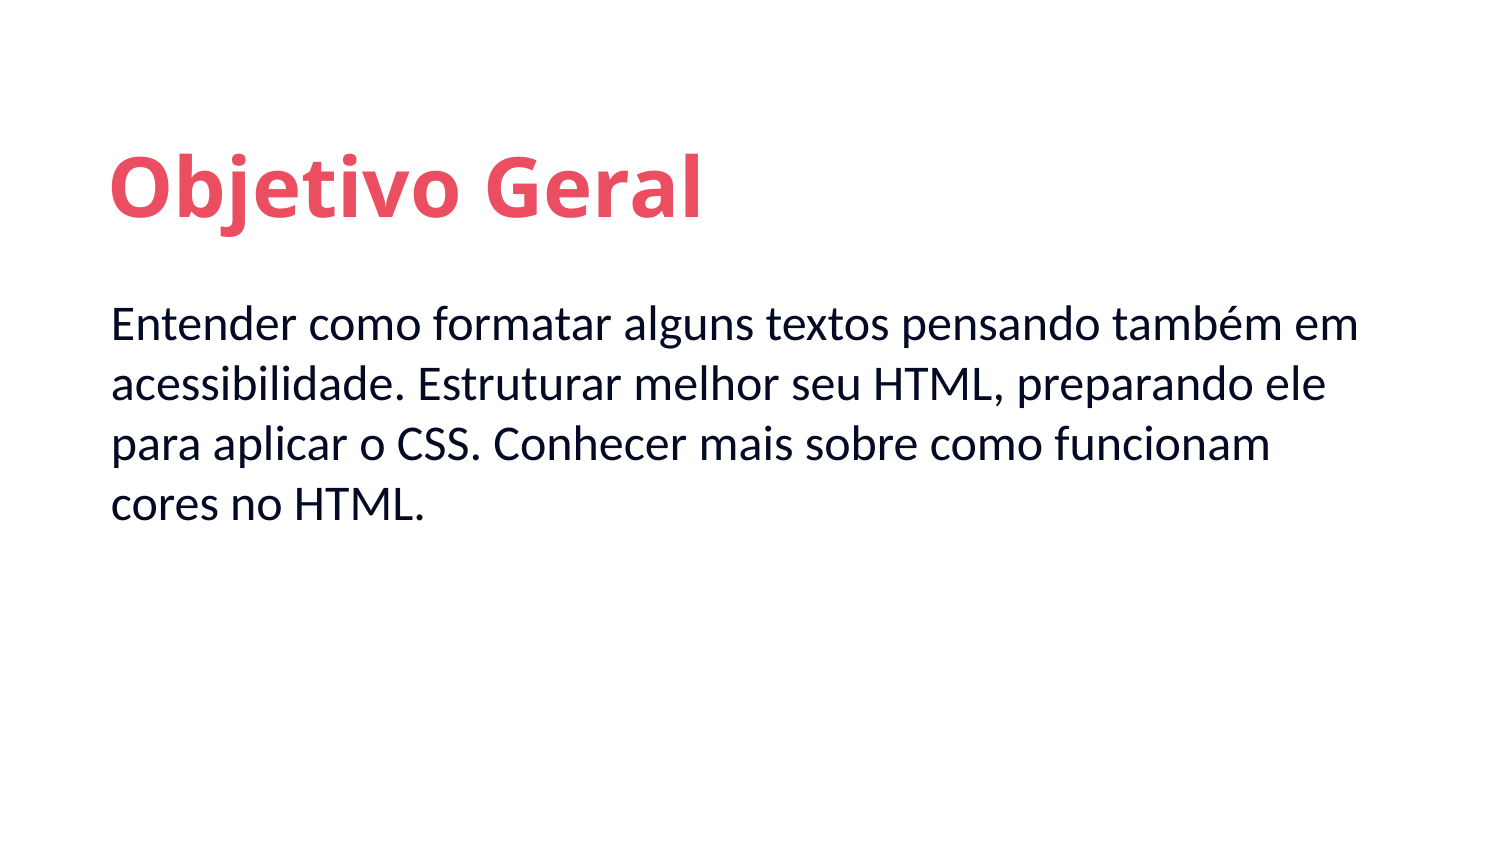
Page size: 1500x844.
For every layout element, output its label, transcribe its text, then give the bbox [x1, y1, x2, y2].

text_box Entender como formatar alguns textos pensando também em acessibilidade. Estruturar melhor seu HTML, preparando ele para aplicar o CSS. Conhecer mais sobre como funcionam cores no HTML. [70, 255, 1386, 566]
text_box Objetivo Geral [92, 104, 1408, 243]
